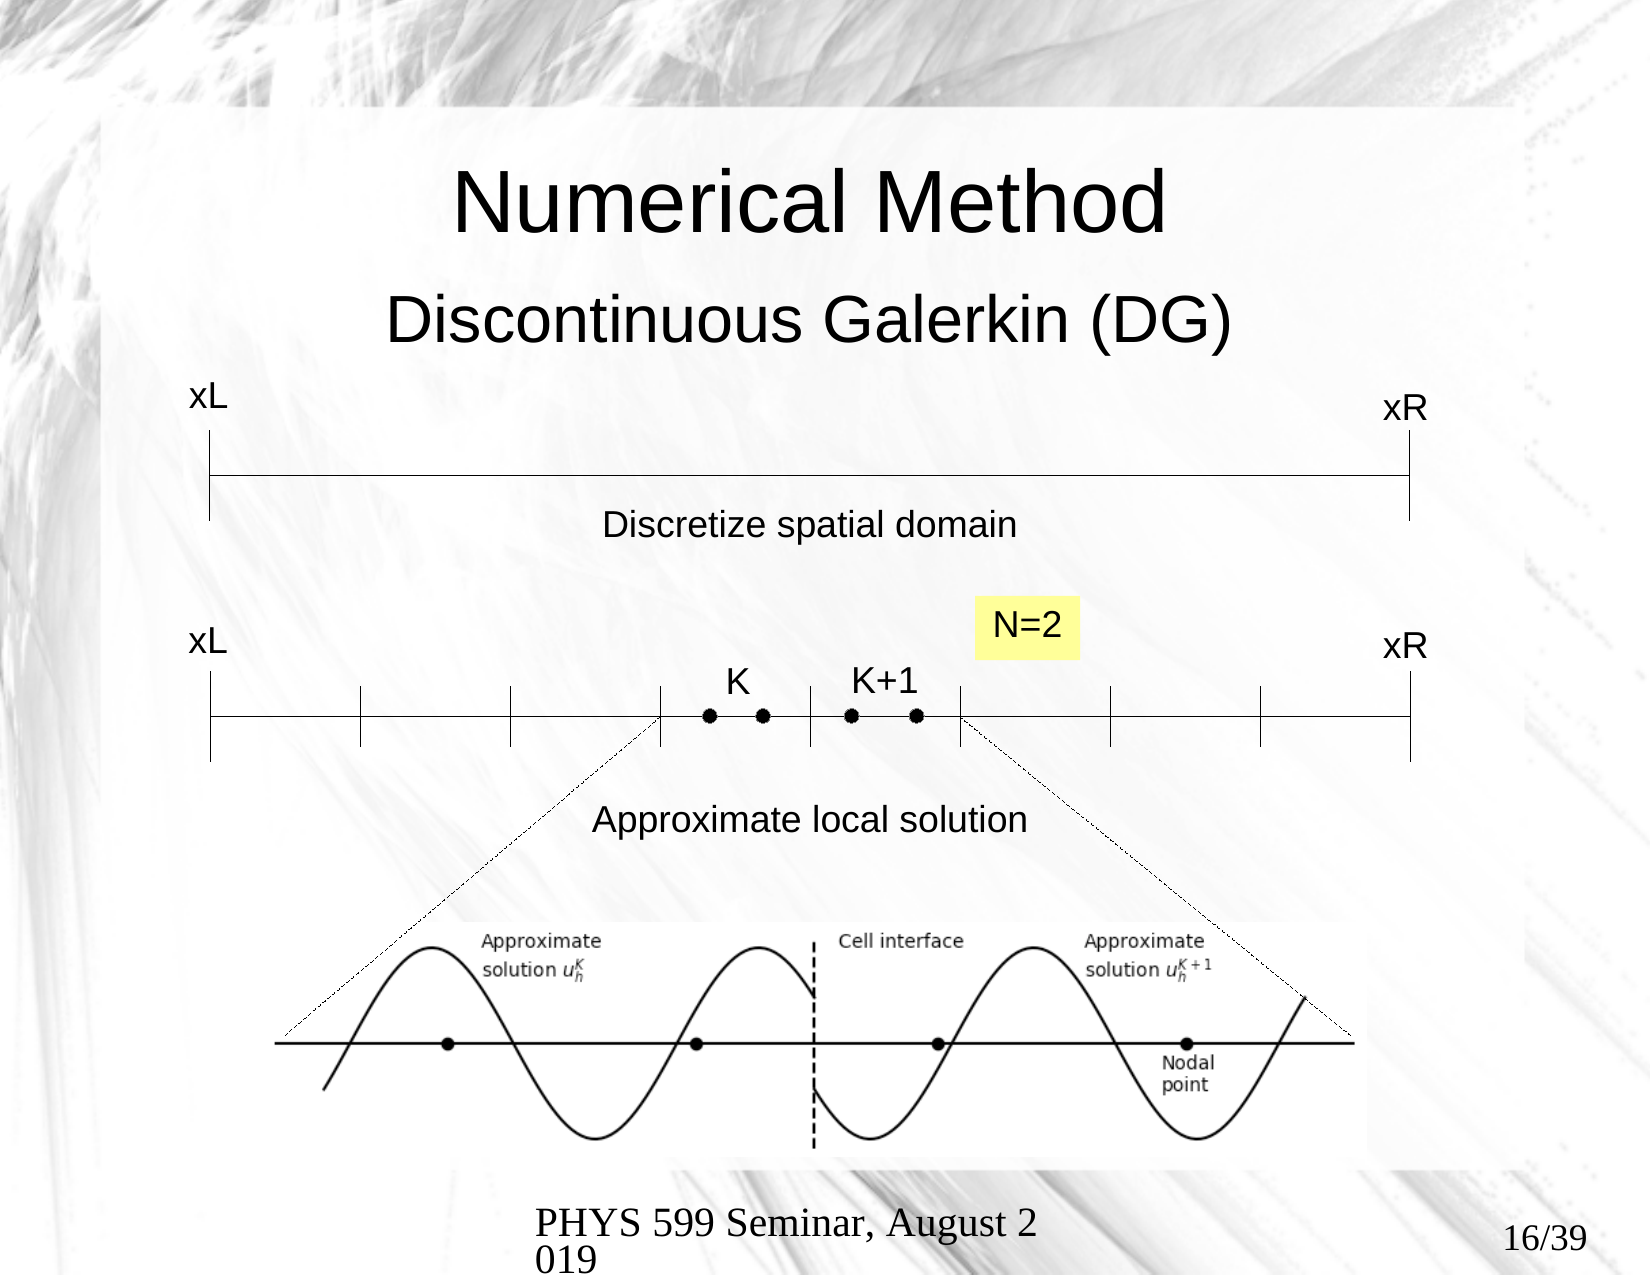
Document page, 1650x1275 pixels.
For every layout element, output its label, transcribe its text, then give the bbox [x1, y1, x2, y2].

picture [0, 0, 1650, 1275]
text_box K [710, 652, 756, 710]
text_box N=2 [975, 595, 1081, 661]
text_box xR [1368, 378, 1459, 436]
text_box Discretize spatial domain [210, 496, 1411, 557]
text_box [755, 708, 771, 724]
text_box xL [173, 612, 249, 669]
text_box Approximate local solution [210, 791, 1411, 852]
text_box xR [1368, 617, 1459, 675]
text_box [909, 708, 925, 724]
text_box [702, 708, 718, 724]
text_box xL [174, 366, 250, 424]
text_box K+1 [836, 652, 940, 719]
title Discontinuous Galerkin (DG) [117, 233, 1503, 407]
title Numerical Method [117, 115, 1503, 233]
text_box [844, 708, 860, 724]
